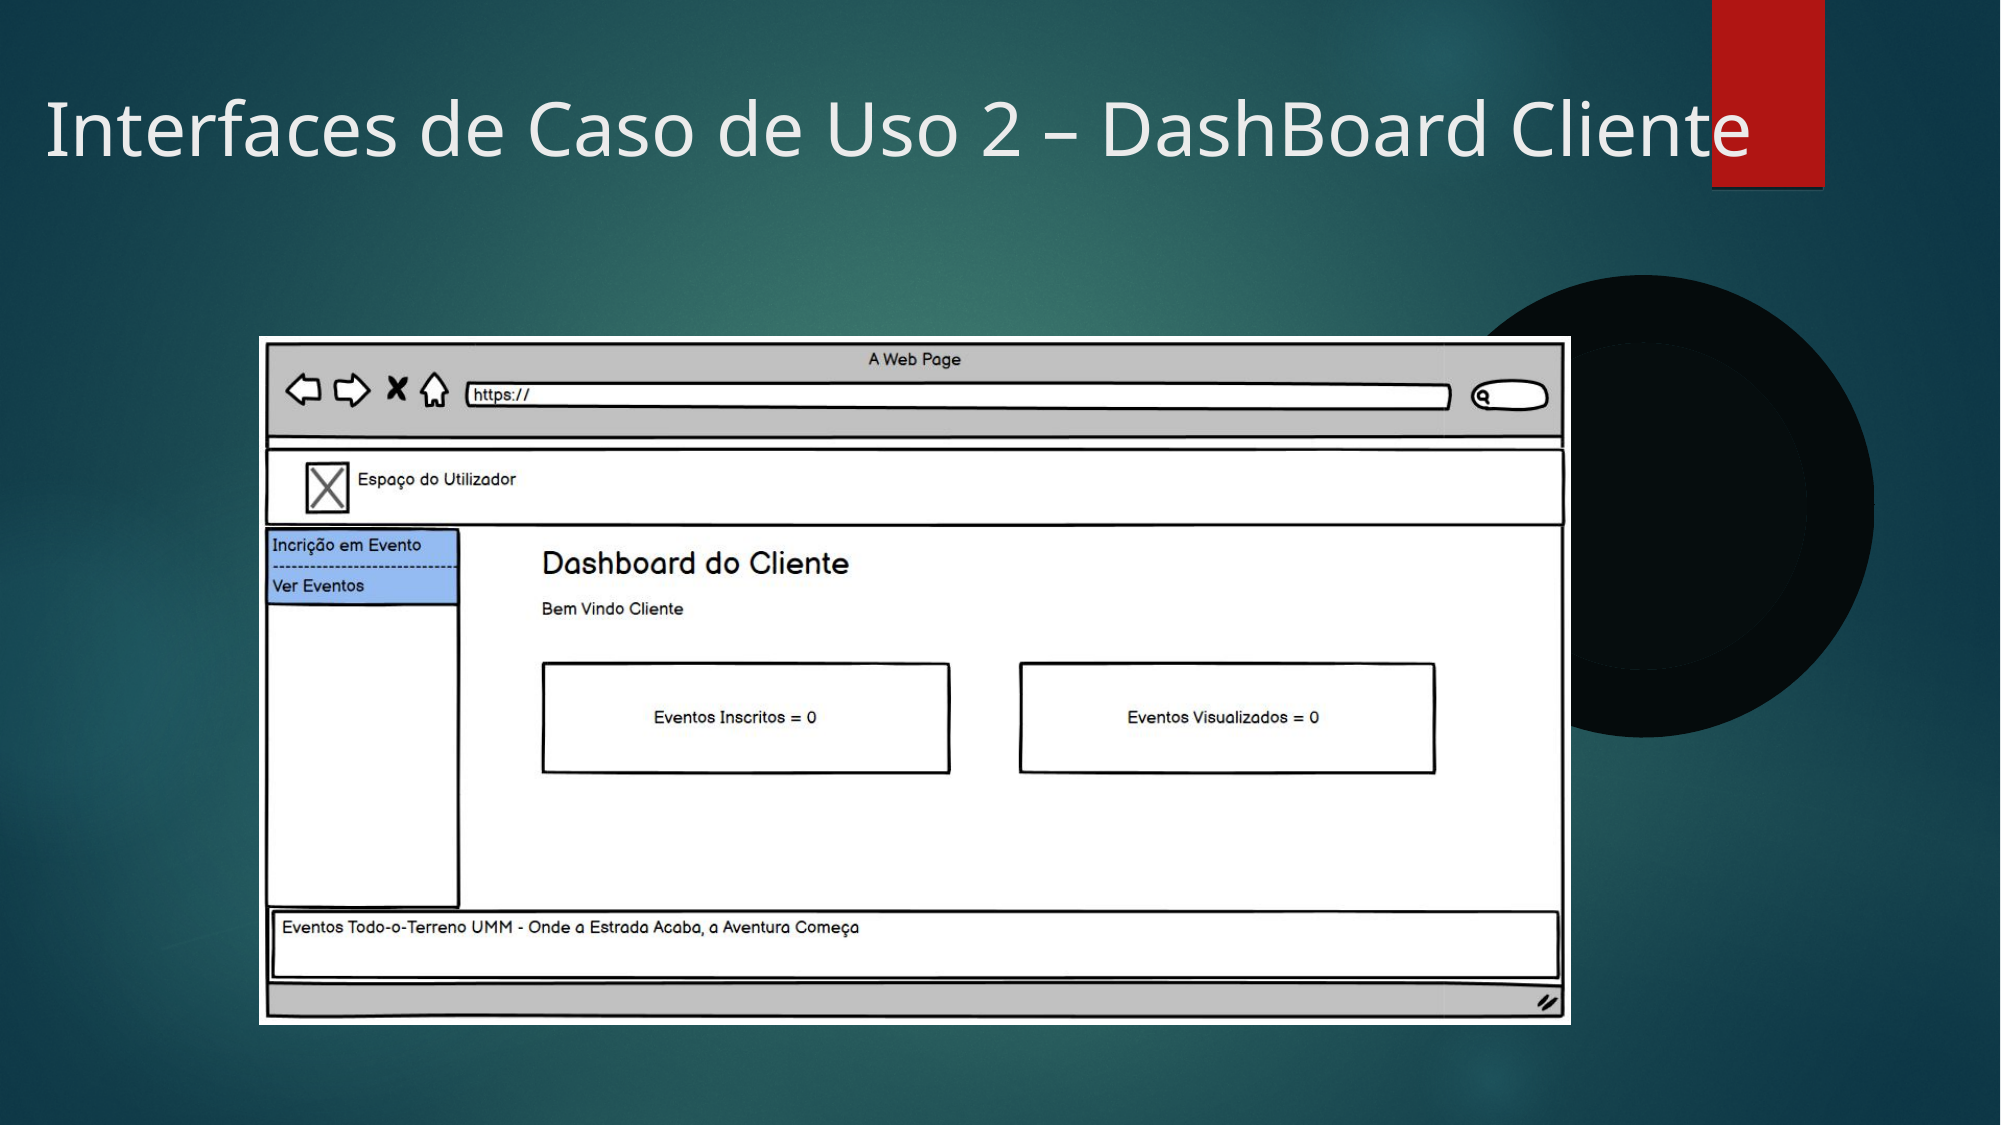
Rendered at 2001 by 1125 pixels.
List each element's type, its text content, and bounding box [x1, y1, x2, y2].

title Interfaces de Caso de Uso 2 – DashBoard Cliente [30, 74, 1920, 305]
picture [259, 336, 1571, 1026]
